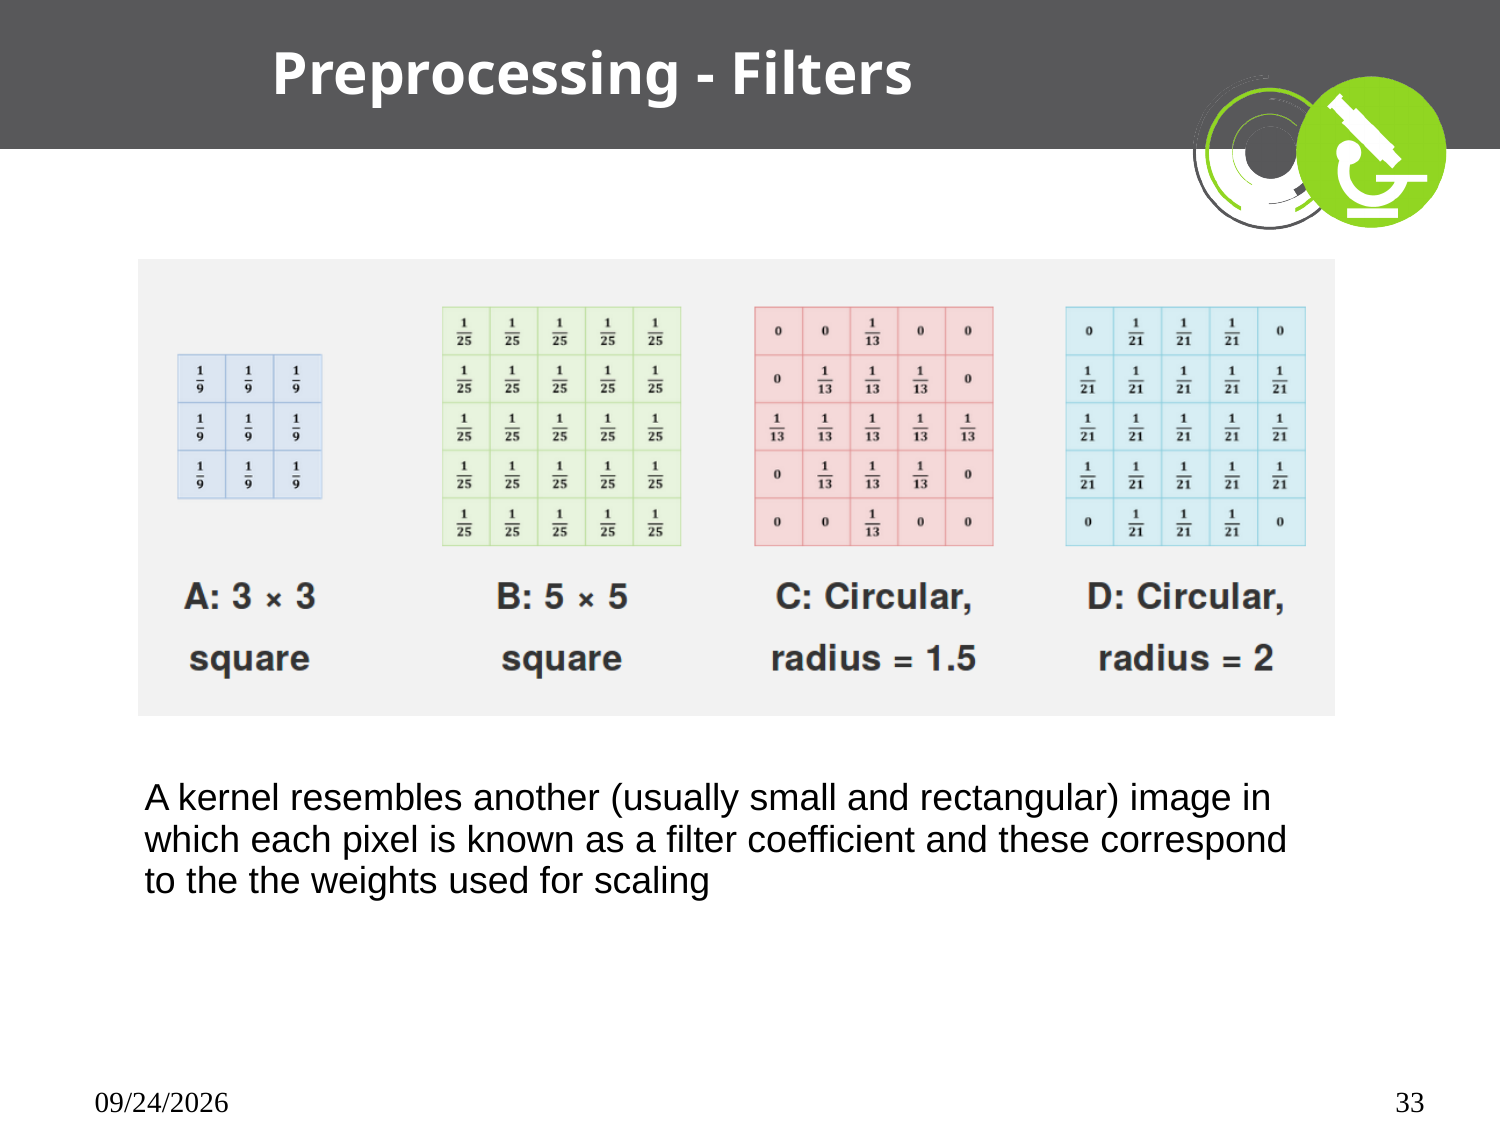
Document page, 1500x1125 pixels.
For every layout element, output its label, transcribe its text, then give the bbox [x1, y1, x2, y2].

text_box A kernel resembles another (usually small and rectangular) image in which each pixel is known as a filter coefficient and these correspond to the the weights used for scaling [129, 768, 1314, 910]
title Preprocessing - Filters [4, 1, 1182, 142]
picture [138, 259, 1335, 716]
picture [1188, 69, 1453, 236]
